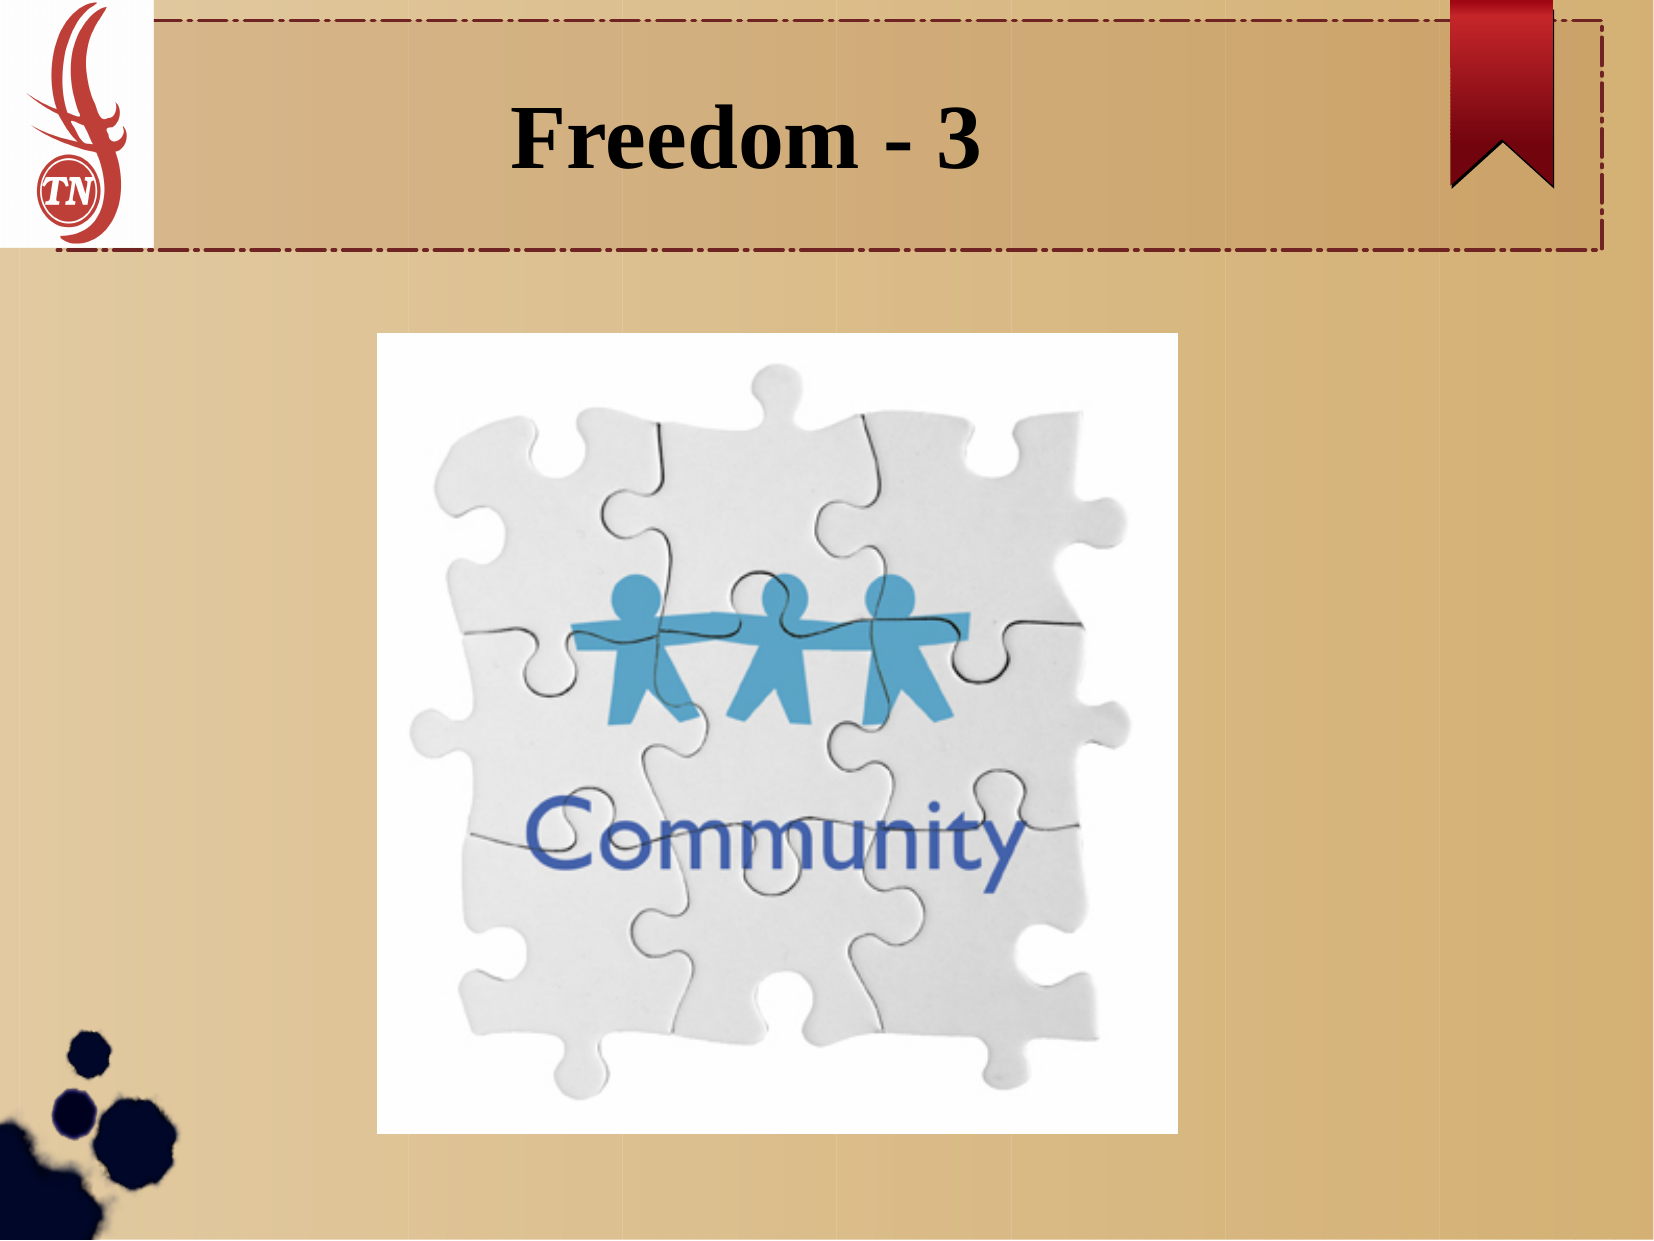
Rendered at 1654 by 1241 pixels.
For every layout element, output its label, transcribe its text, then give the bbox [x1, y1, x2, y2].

title Freedom - 3 [154, 47, 1412, 229]
picture [377, 333, 1178, 1134]
picture [0, 0, 154, 249]
